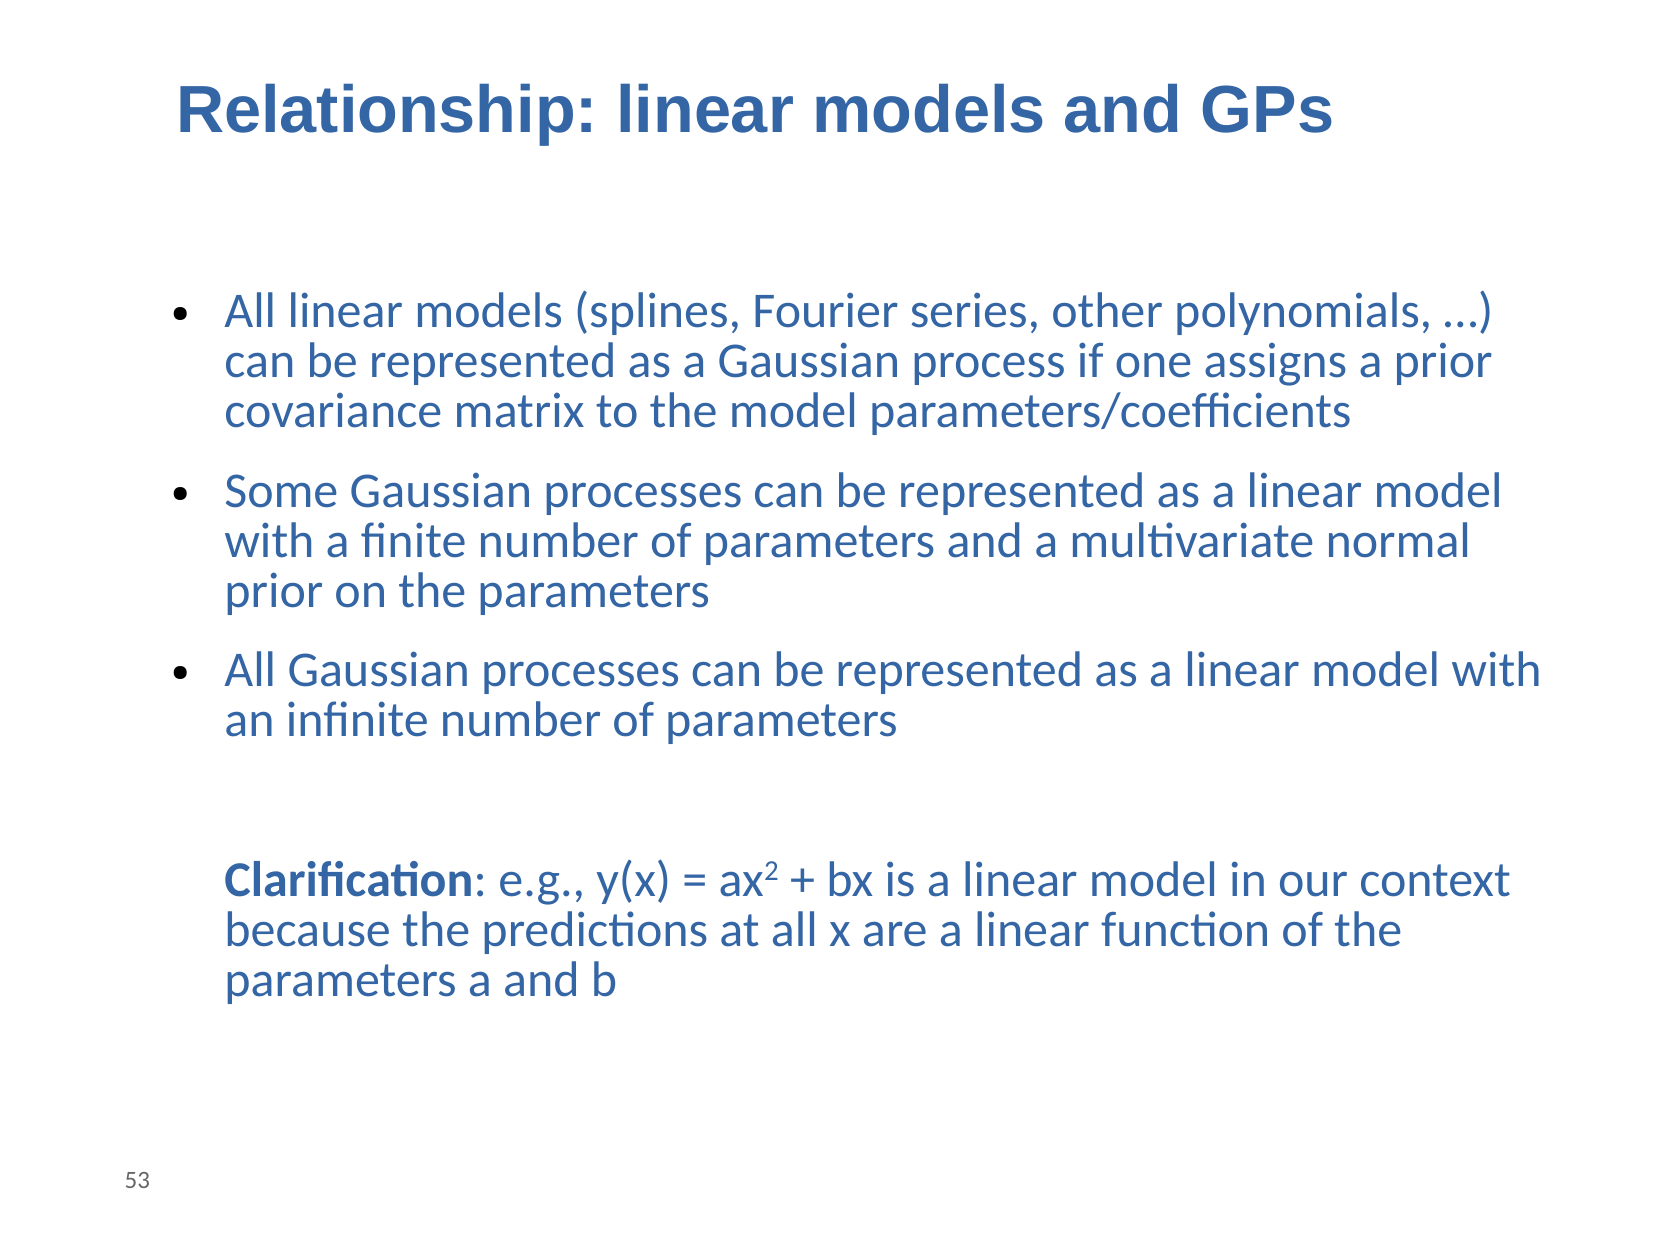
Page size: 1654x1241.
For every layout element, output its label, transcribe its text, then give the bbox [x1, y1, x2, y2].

list All linear models (splines, Fourier series, other polynomials, …) can be represented as a Gaussian process if one assigns a prior covariance matrix to the model parameters/coefficients Some Gaussian processes can be represented as a linear model with a finite number of parameters and a multivariate normal prior on the parameters All Gaussian processes can be represented as a linear model with an infinite number of parameters Clarification: e.g., y(x) = ax2 + bx is a linear model in our context because the predictions at all x are a linear function of the parameters a and b [153, 290, 1571, 1087]
title Relationship: linear models and GPs [147, 5, 1365, 213]
